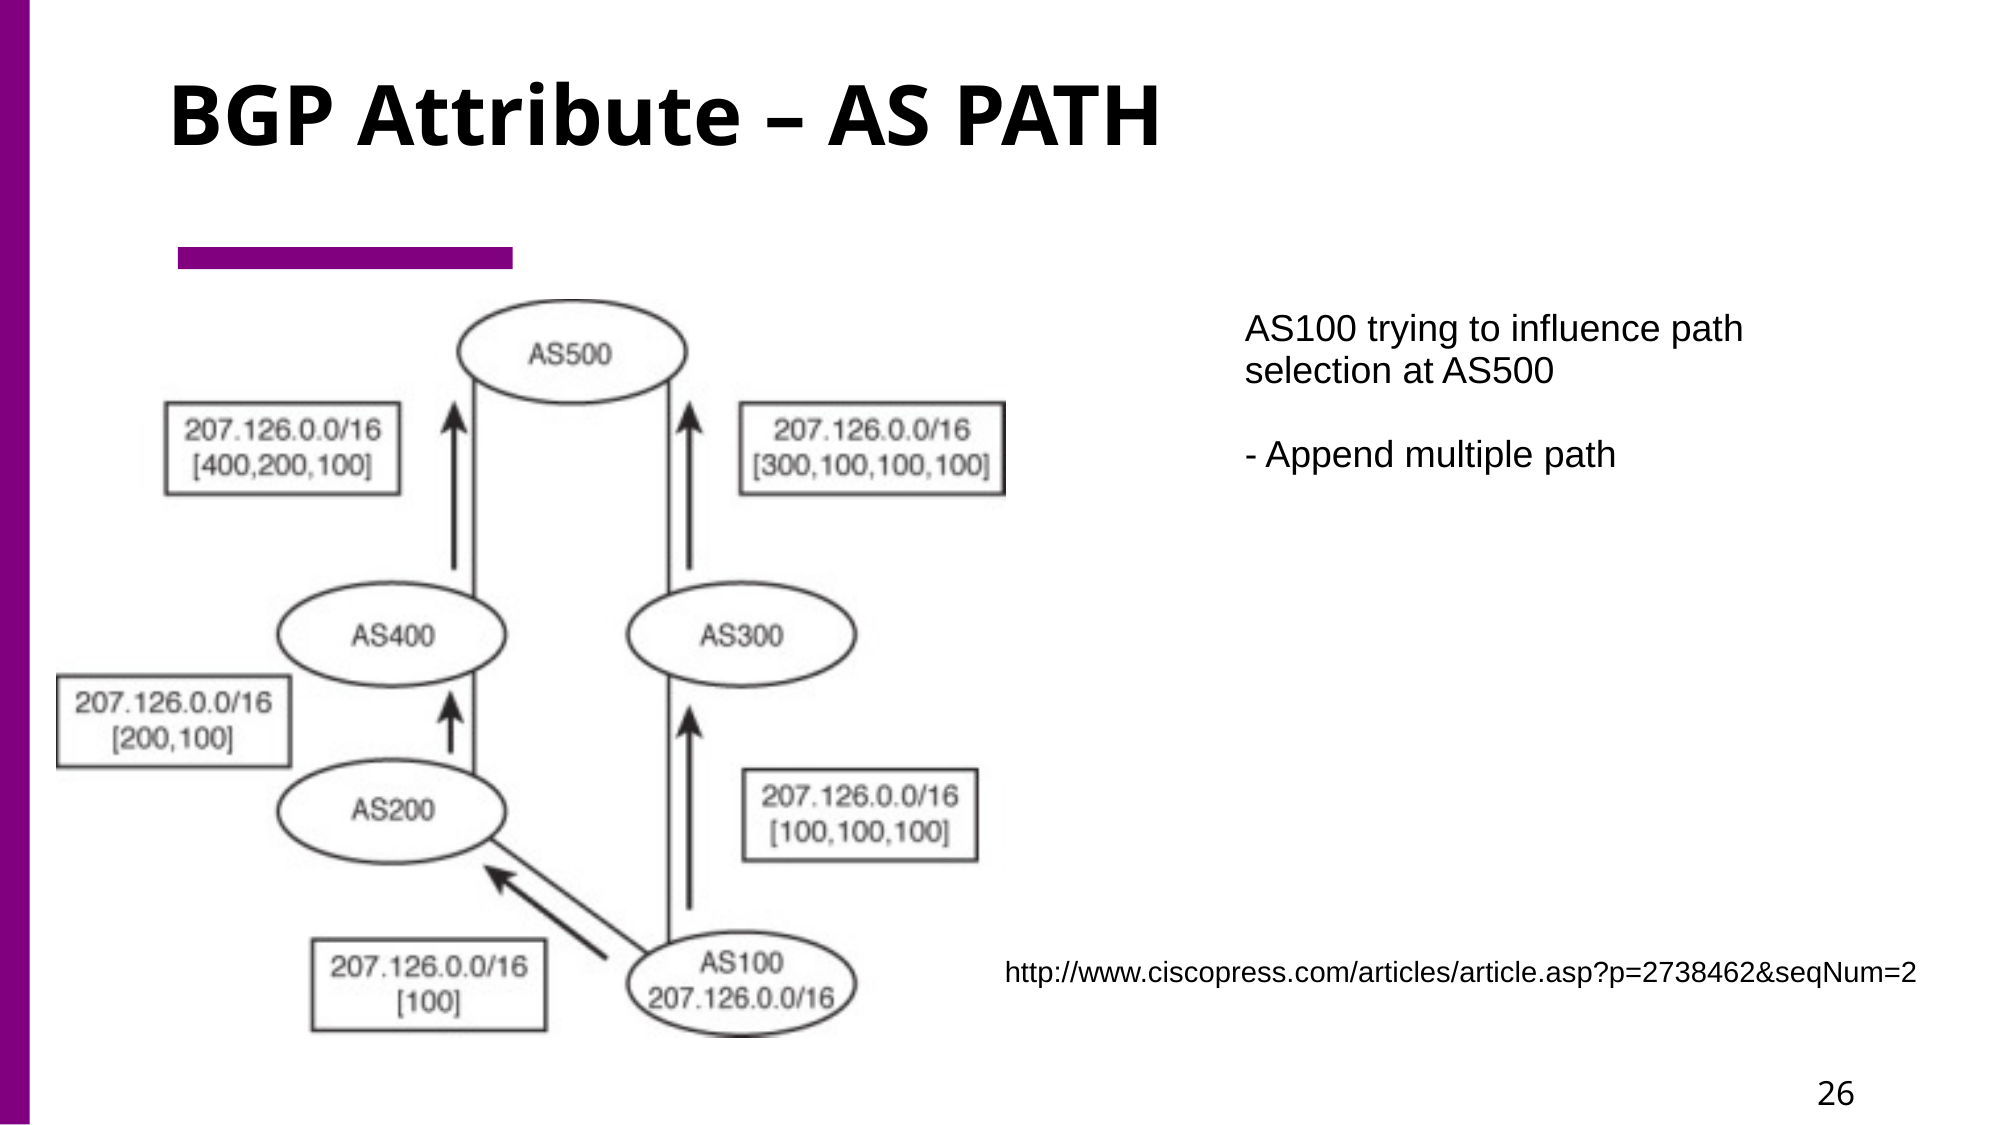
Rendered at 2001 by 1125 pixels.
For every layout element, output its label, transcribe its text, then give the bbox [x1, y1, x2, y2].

text_box http://www.ciscopress.com/articles/article.asp?p=2738462&seqNum=2 [1006, 948, 2000, 1006]
title BGP Attribute – AS PATH [116, 39, 1591, 185]
picture [56, 299, 1006, 1038]
text_box AS100 trying to influence path selection at AS500 - Append multiple path [1230, 299, 1876, 651]
